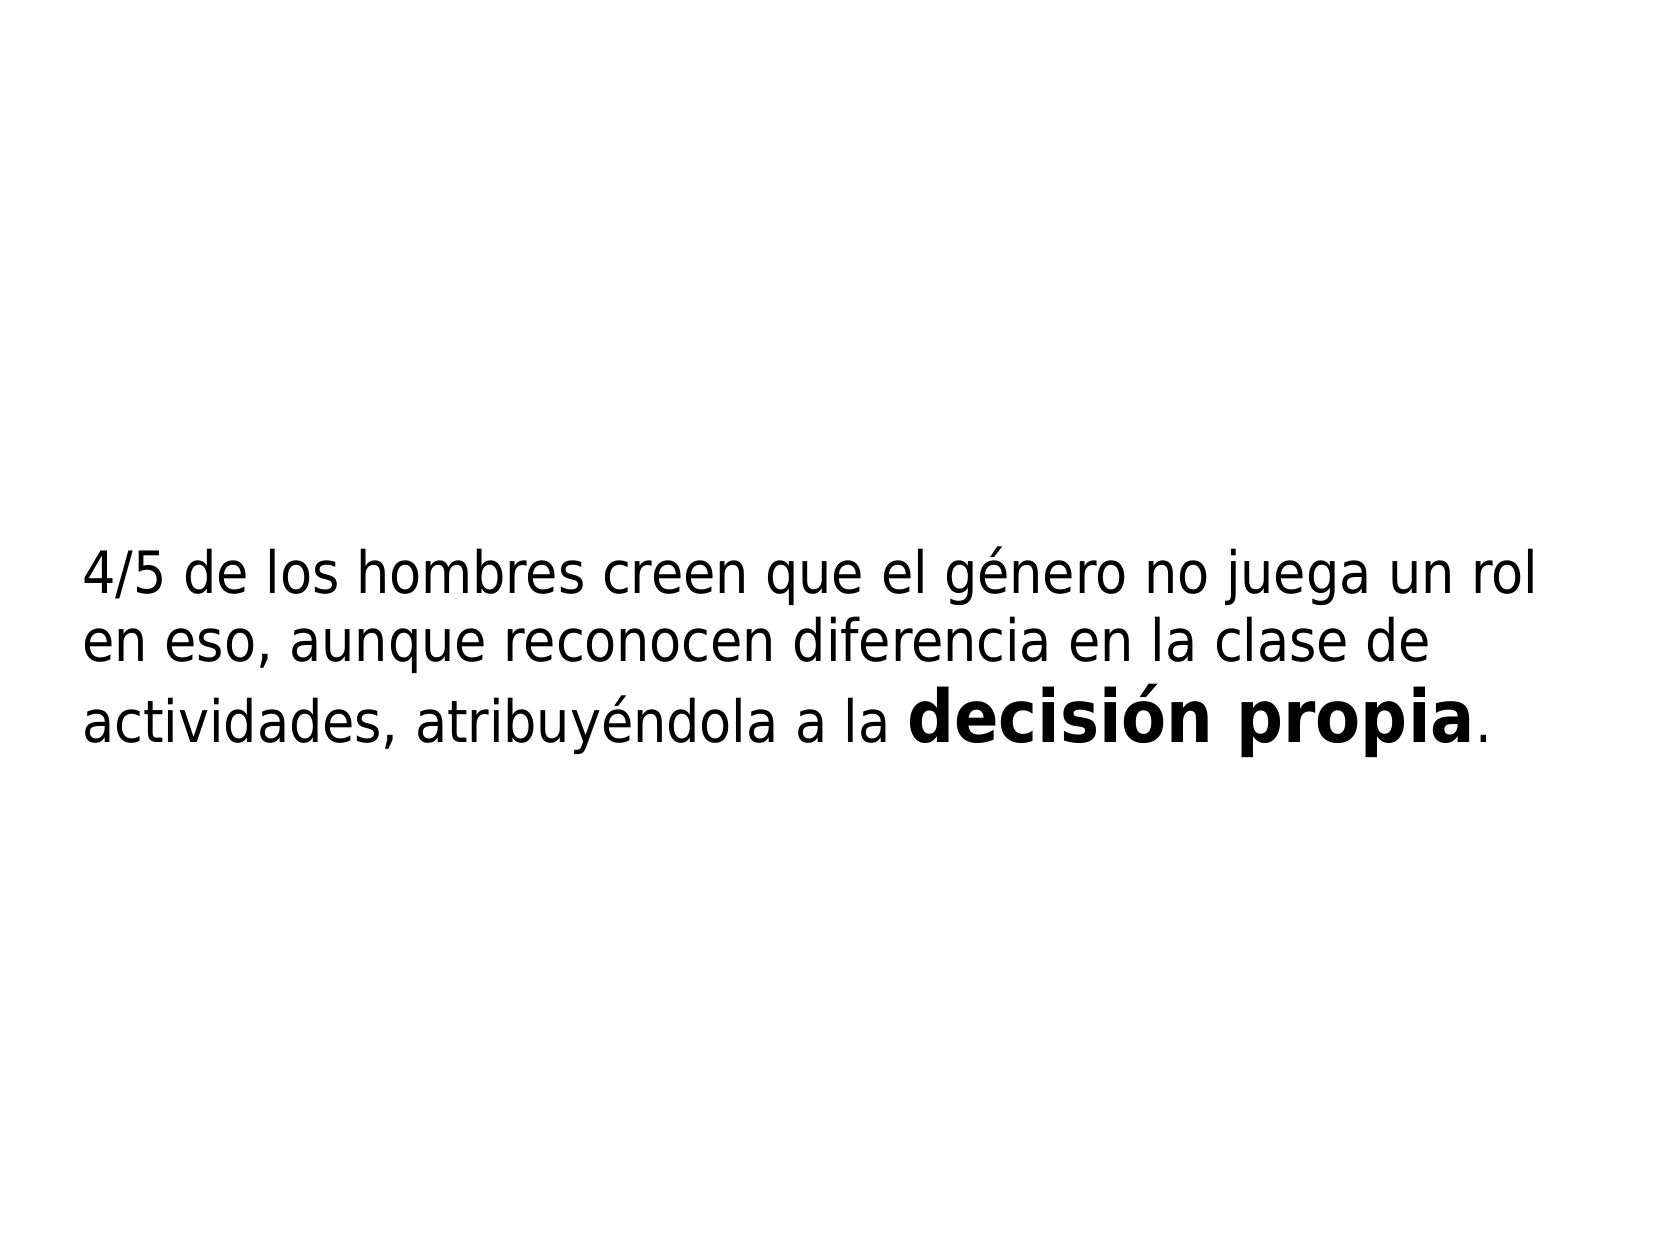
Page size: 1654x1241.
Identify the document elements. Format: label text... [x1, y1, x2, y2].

subtitle 4/5 de los hombres creen que el género no juega un rol en eso, aunque reconocen diferencia en la clase de actividades, atribuyéndola a la decisión propia. [82, 290, 1571, 1010]
